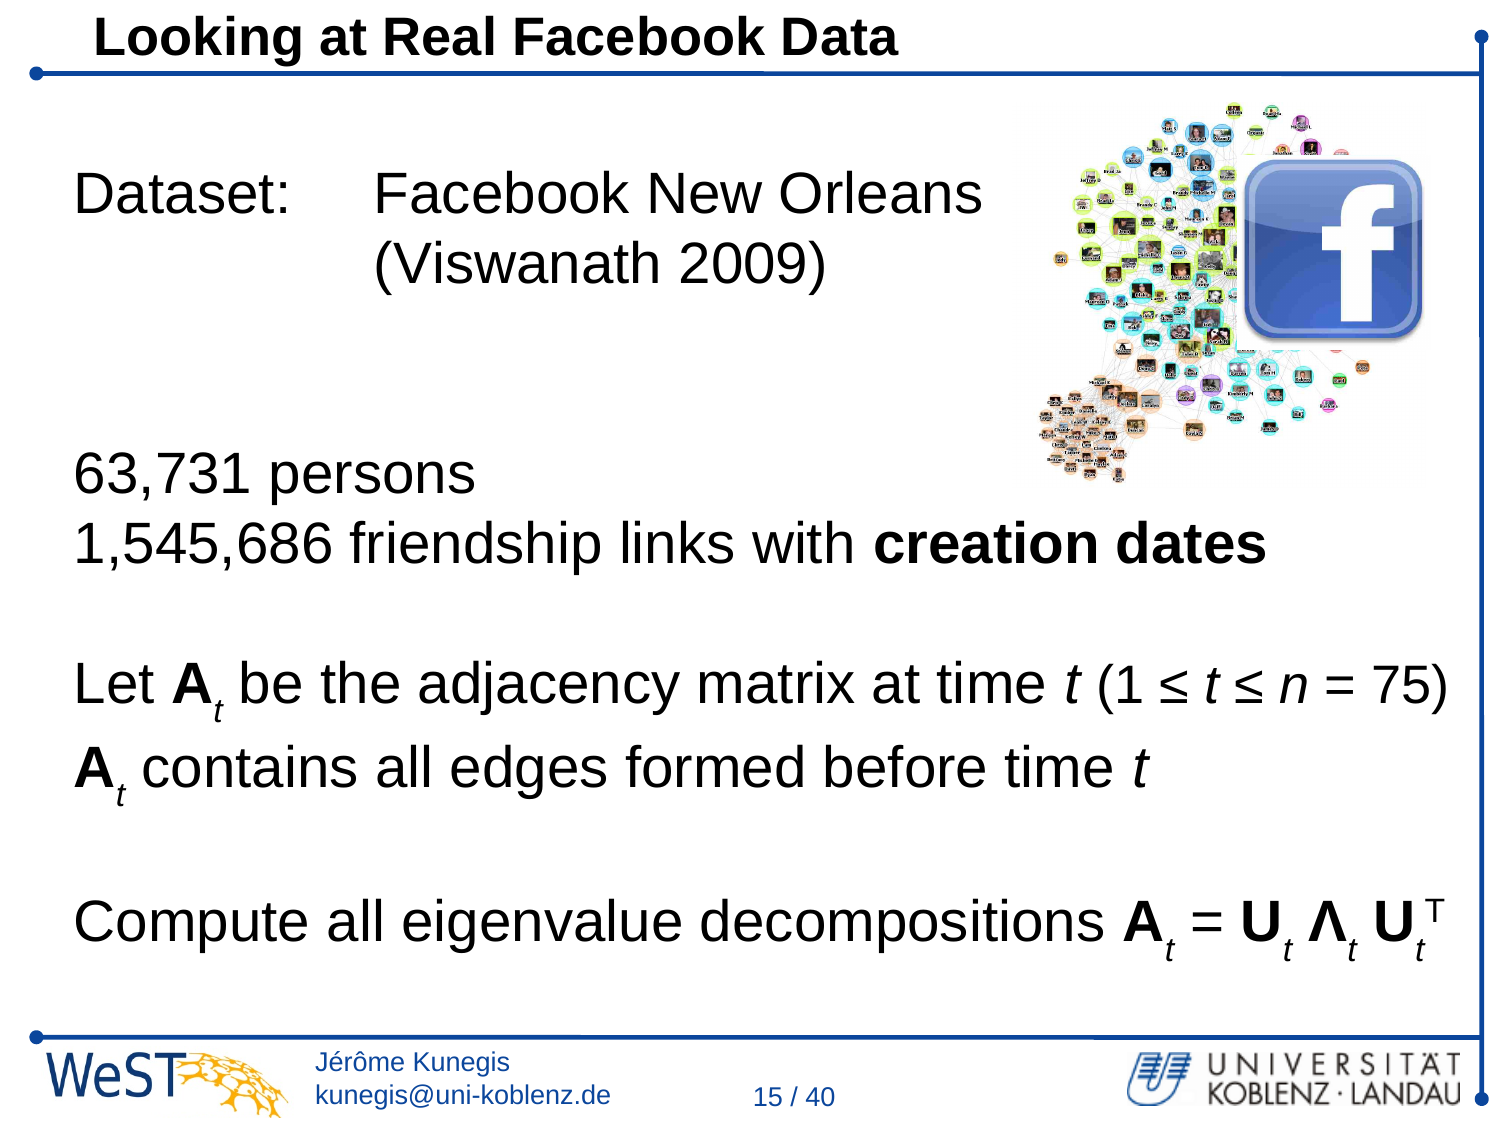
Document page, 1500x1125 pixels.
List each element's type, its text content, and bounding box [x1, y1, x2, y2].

picture [41, 1046, 302, 1118]
text_box Looking at Real Facebook Data [78, 0, 1477, 74]
picture [1012, 102, 1426, 147]
picture [1237, 155, 1431, 350]
picture [1127, 1052, 1460, 1106]
text_box Dataset: Facebook New Orleans (Viswanath 2009) 63,731 persons 1,545,686 friendship links with creation dates Let At be the adjacency matrix at time t (1 ≤ t ≤ n = 75) At contains all edges formed before time t Compute all eigenvalue decompositions At = Ut Λt UtT [59, 147, 1477, 981]
